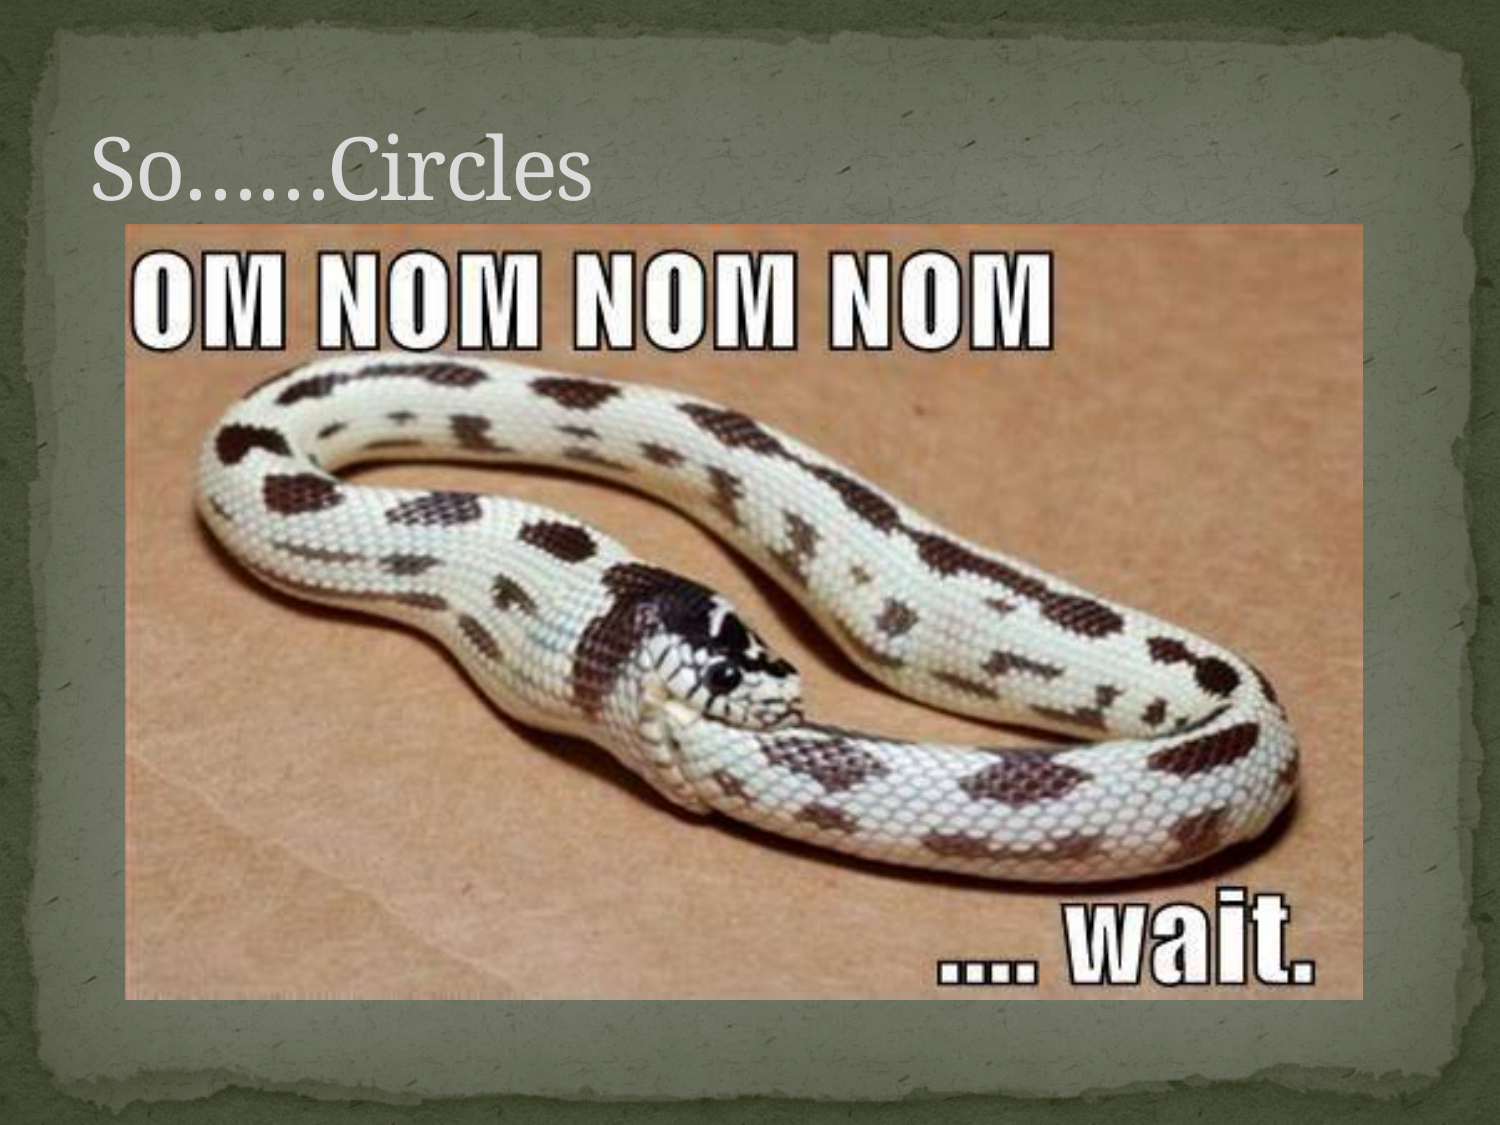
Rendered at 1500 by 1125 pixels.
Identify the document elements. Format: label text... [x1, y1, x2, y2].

picture [0, 0, 1500, 1125]
title So……Circles [75, 24, 1425, 225]
